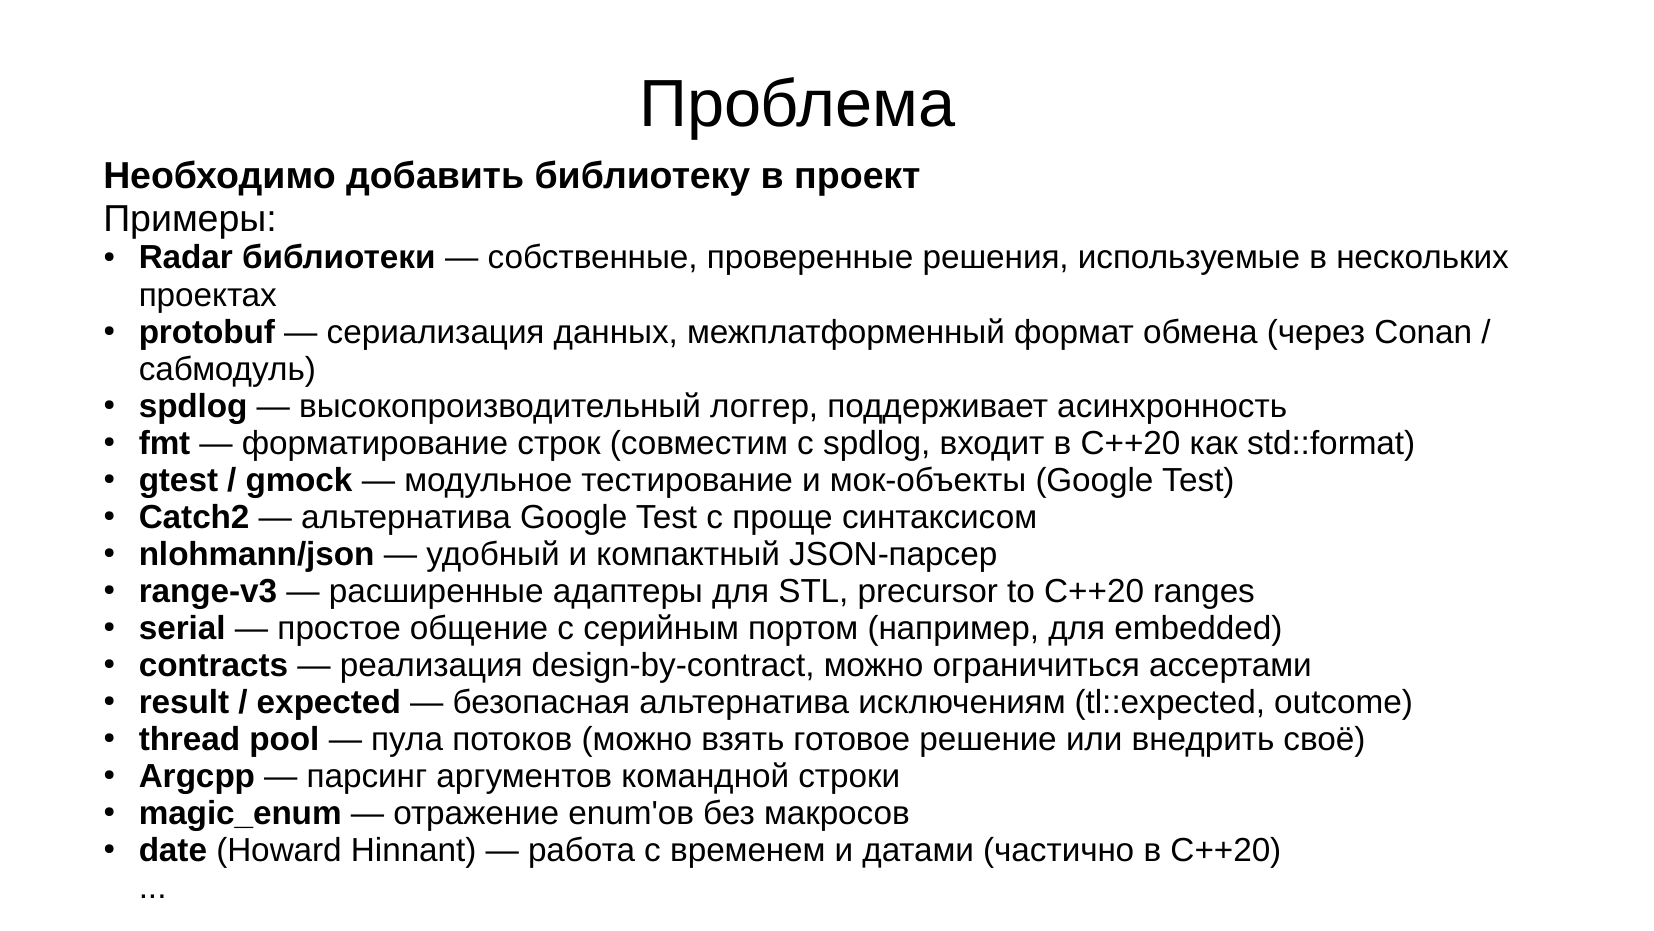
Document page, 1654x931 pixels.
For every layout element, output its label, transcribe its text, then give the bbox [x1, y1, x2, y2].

title Проблема [620, 58, 975, 147]
text_box Необходимо добавить библиотеку в проект Примеры: Radar библиотеки — собственные, проверенные решения, используемые в нескольких проектах protobuf — сериализация данных, межплатформенный формат обмена (через Conan / сабмодуль) spdlog — высокопроизводительный логгер, поддерживает асинхронность fmt — форматирование строк (совместим с spdlog, входит в C++20 как std::format) gtest / gmock — модульное тестирование и мок-объекты (Google Test) Catch2 — альтернатива Google Test с проще синтаксисом nlohmann/json — удобный и компактный JSON-парсер range-v3 — расширенные адаптеры для STL, precursor to C++20 ranges serial — простое общение с серийным портом (например, для embedded) contracts — реализация design-by-contract, можно ограничиться ассертами result / expected — безопасная альтернатива исключениям (tl::expected, outcome) thread pool — пула потоков (можно взять готовое решение или внедрить своё) Argcpp — парсинг аргументов командной строки magic_enum — отражение enum'ов без макросов date (Howard Hinnant) — работа с временем и датами (частично в C++20) ... [88, 147, 1595, 913]
